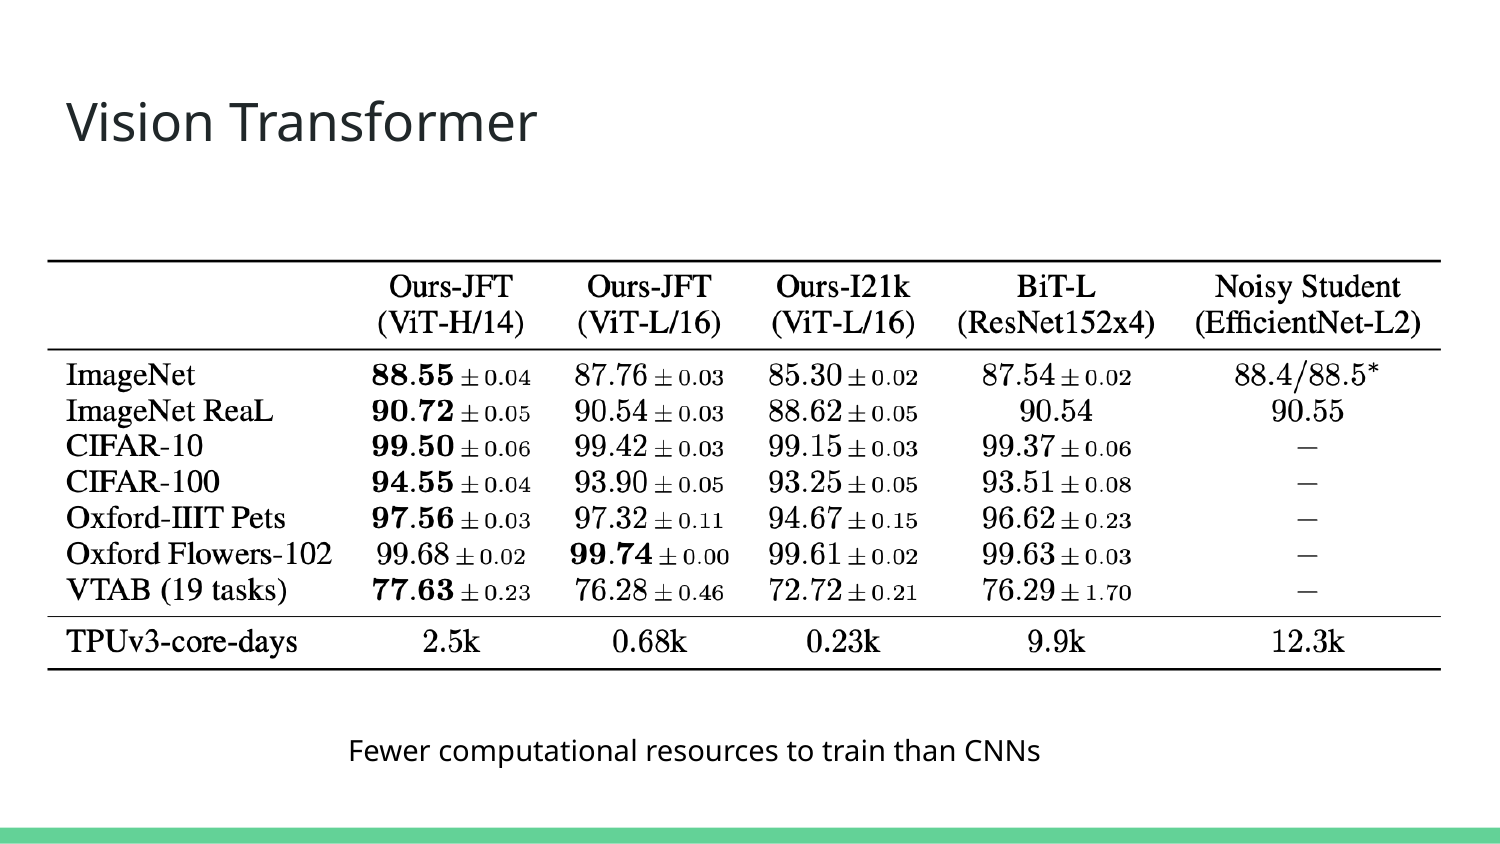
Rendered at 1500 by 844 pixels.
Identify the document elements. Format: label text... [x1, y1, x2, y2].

text_box Fewer computational resources to train than CNNs [333, 716, 1167, 782]
title Vision Transformer [51, 72, 1449, 167]
picture [24, 233, 1475, 694]
